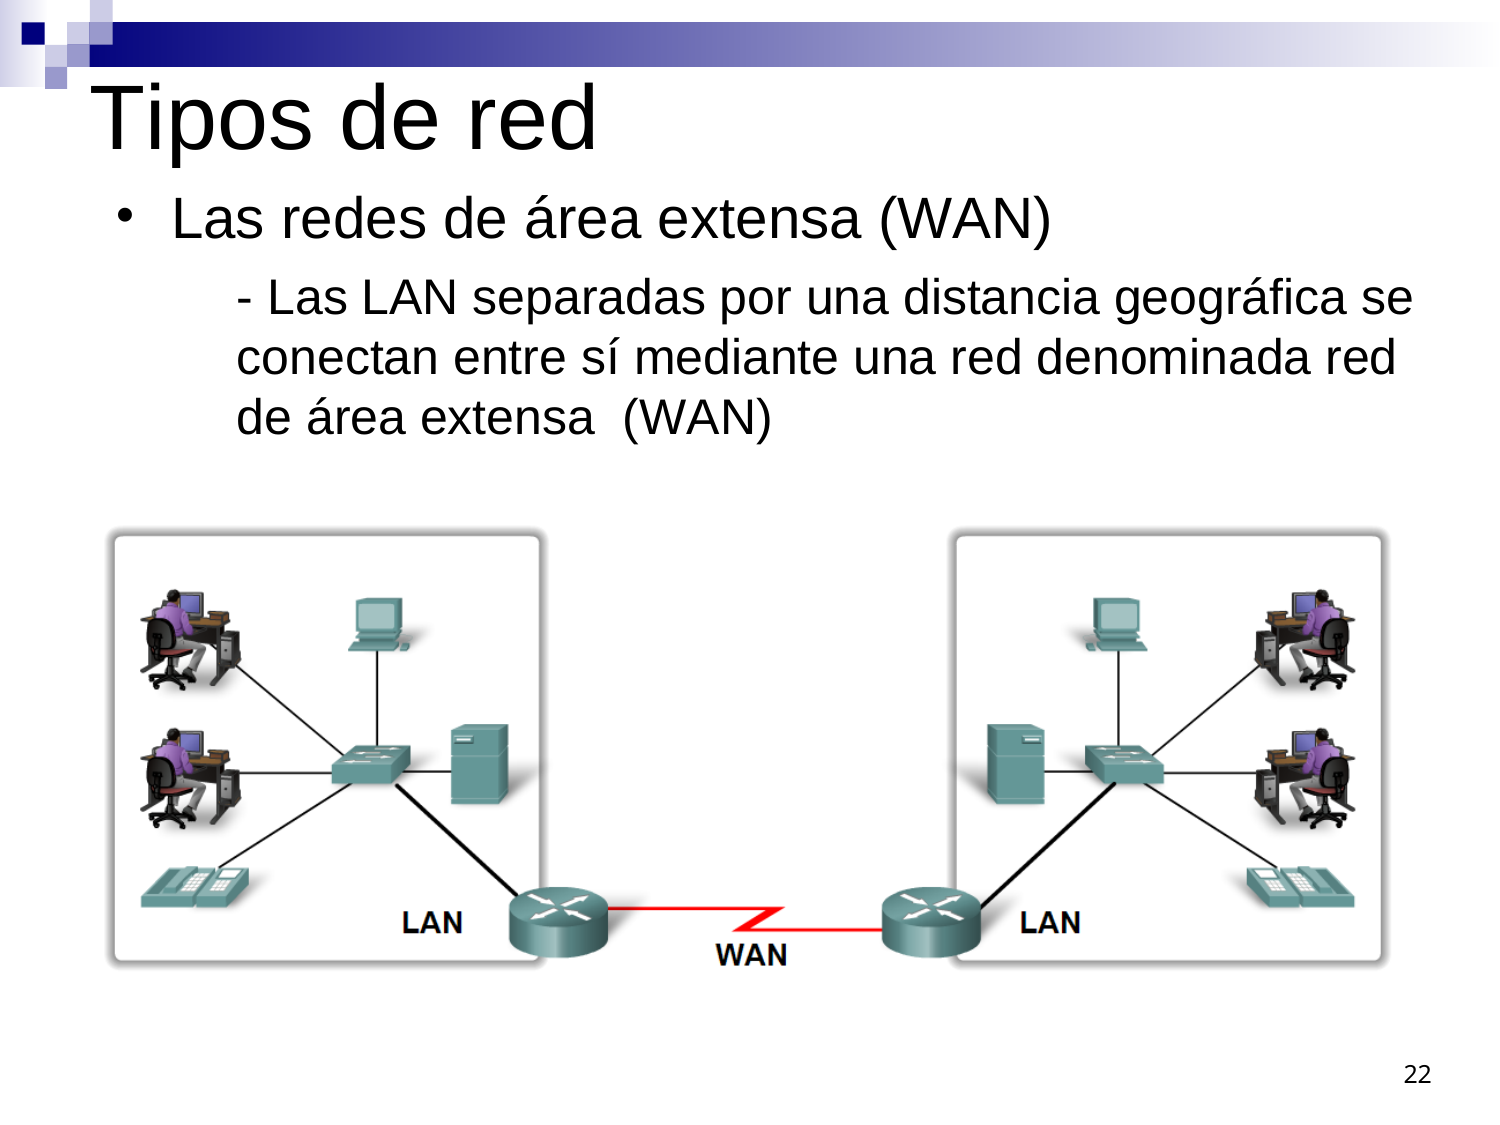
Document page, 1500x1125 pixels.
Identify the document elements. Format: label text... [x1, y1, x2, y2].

text_box Las redes de área extensa (WAN) - Las LAN separadas por una distancia geográfica se conectan entre sí mediante una red denominada red de área extensa (WAN) [100, 172, 1455, 1006]
text_box Tipos de red [75, 0, 1425, 231]
picture [86, 492, 1397, 998]
text_box <número> [1074, 1025, 1447, 1101]
